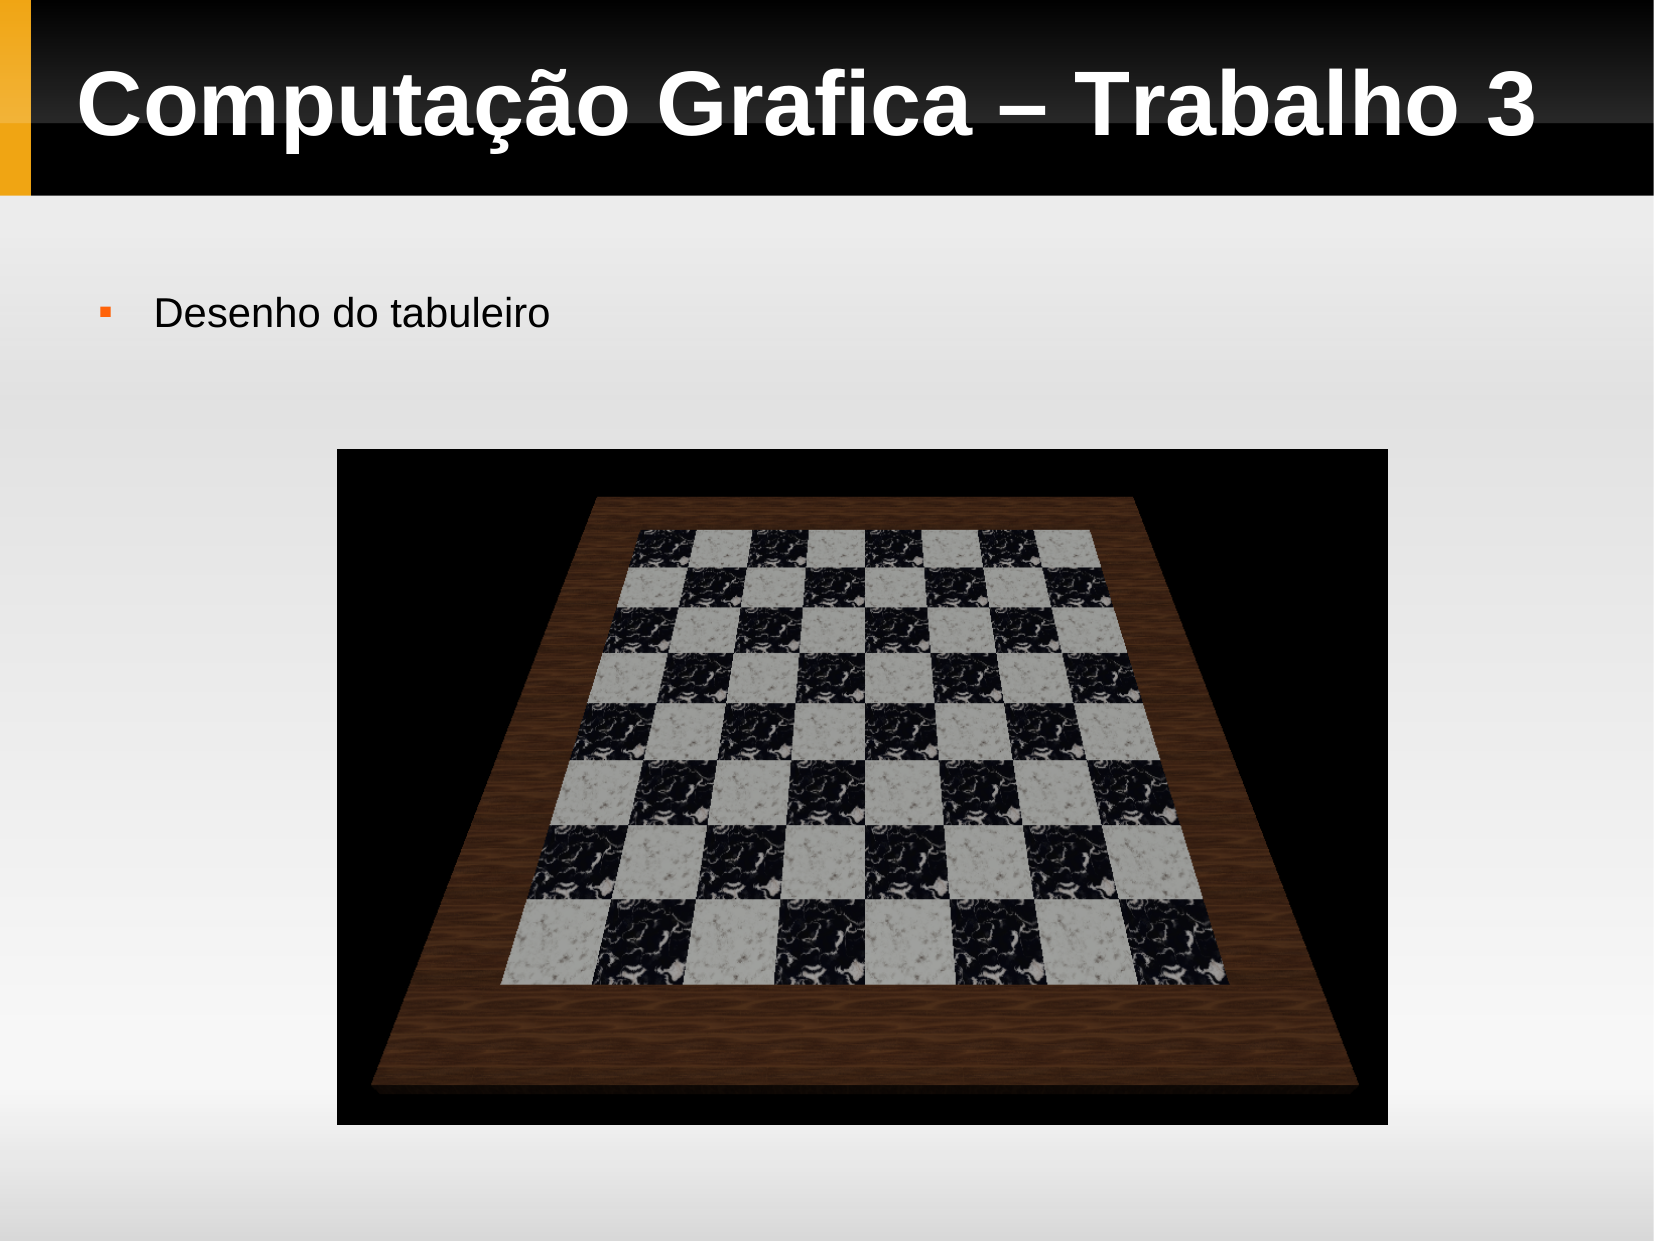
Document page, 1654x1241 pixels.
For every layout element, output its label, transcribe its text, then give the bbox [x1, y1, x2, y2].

picture [0, 0, 1654, 1241]
list Desenho do tabuleiro [82, 290, 1571, 1109]
title Computação Grafica – Trabalho 3 [76, 0, 1565, 208]
